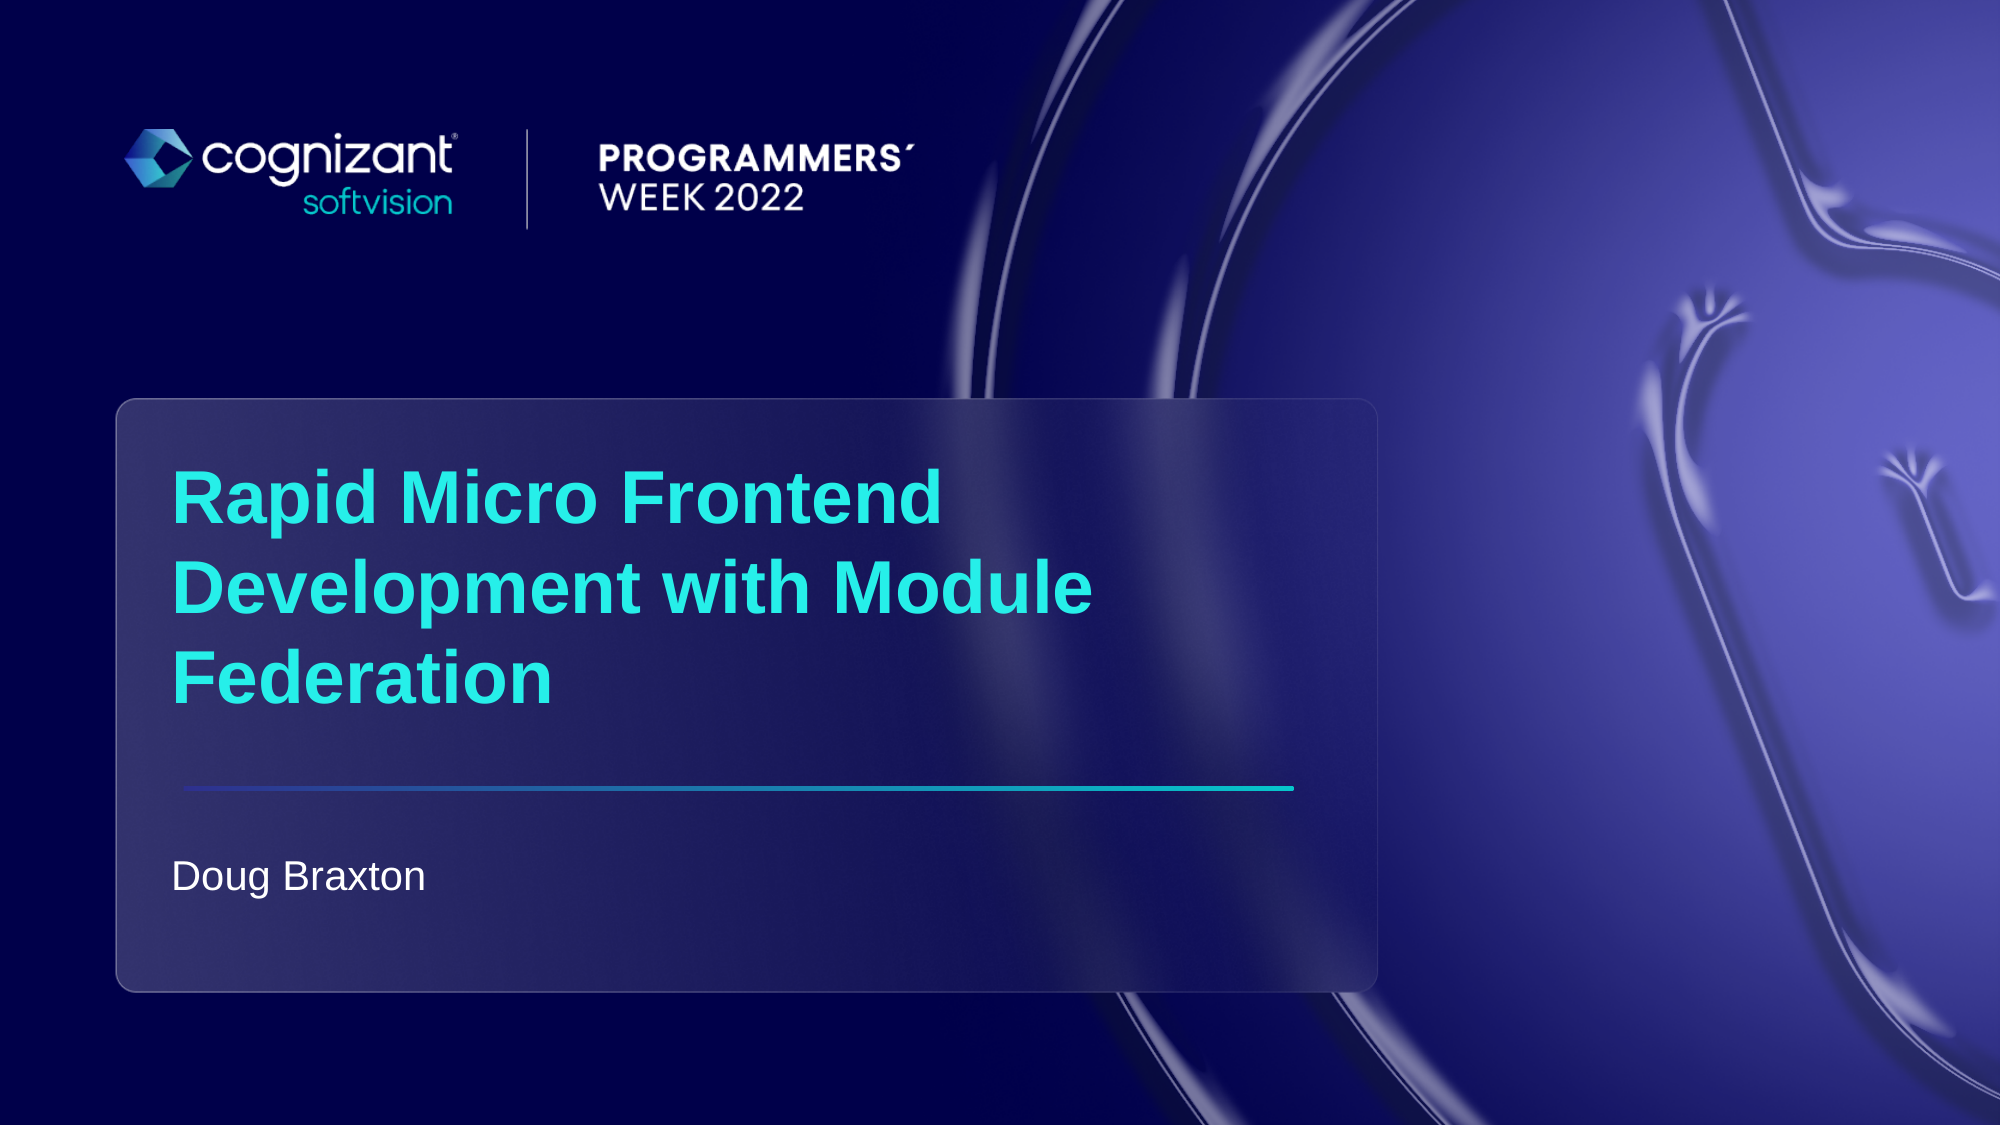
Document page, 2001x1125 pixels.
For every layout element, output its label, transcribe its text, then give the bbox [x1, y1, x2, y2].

text_box [183, 786, 1294, 791]
title Rapid Micro Frontend Development with Module Federation [171, 562, 1294, 719]
subtitle Doug Braxton [171, 848, 830, 924]
picture [0, 0, 2000, 1125]
